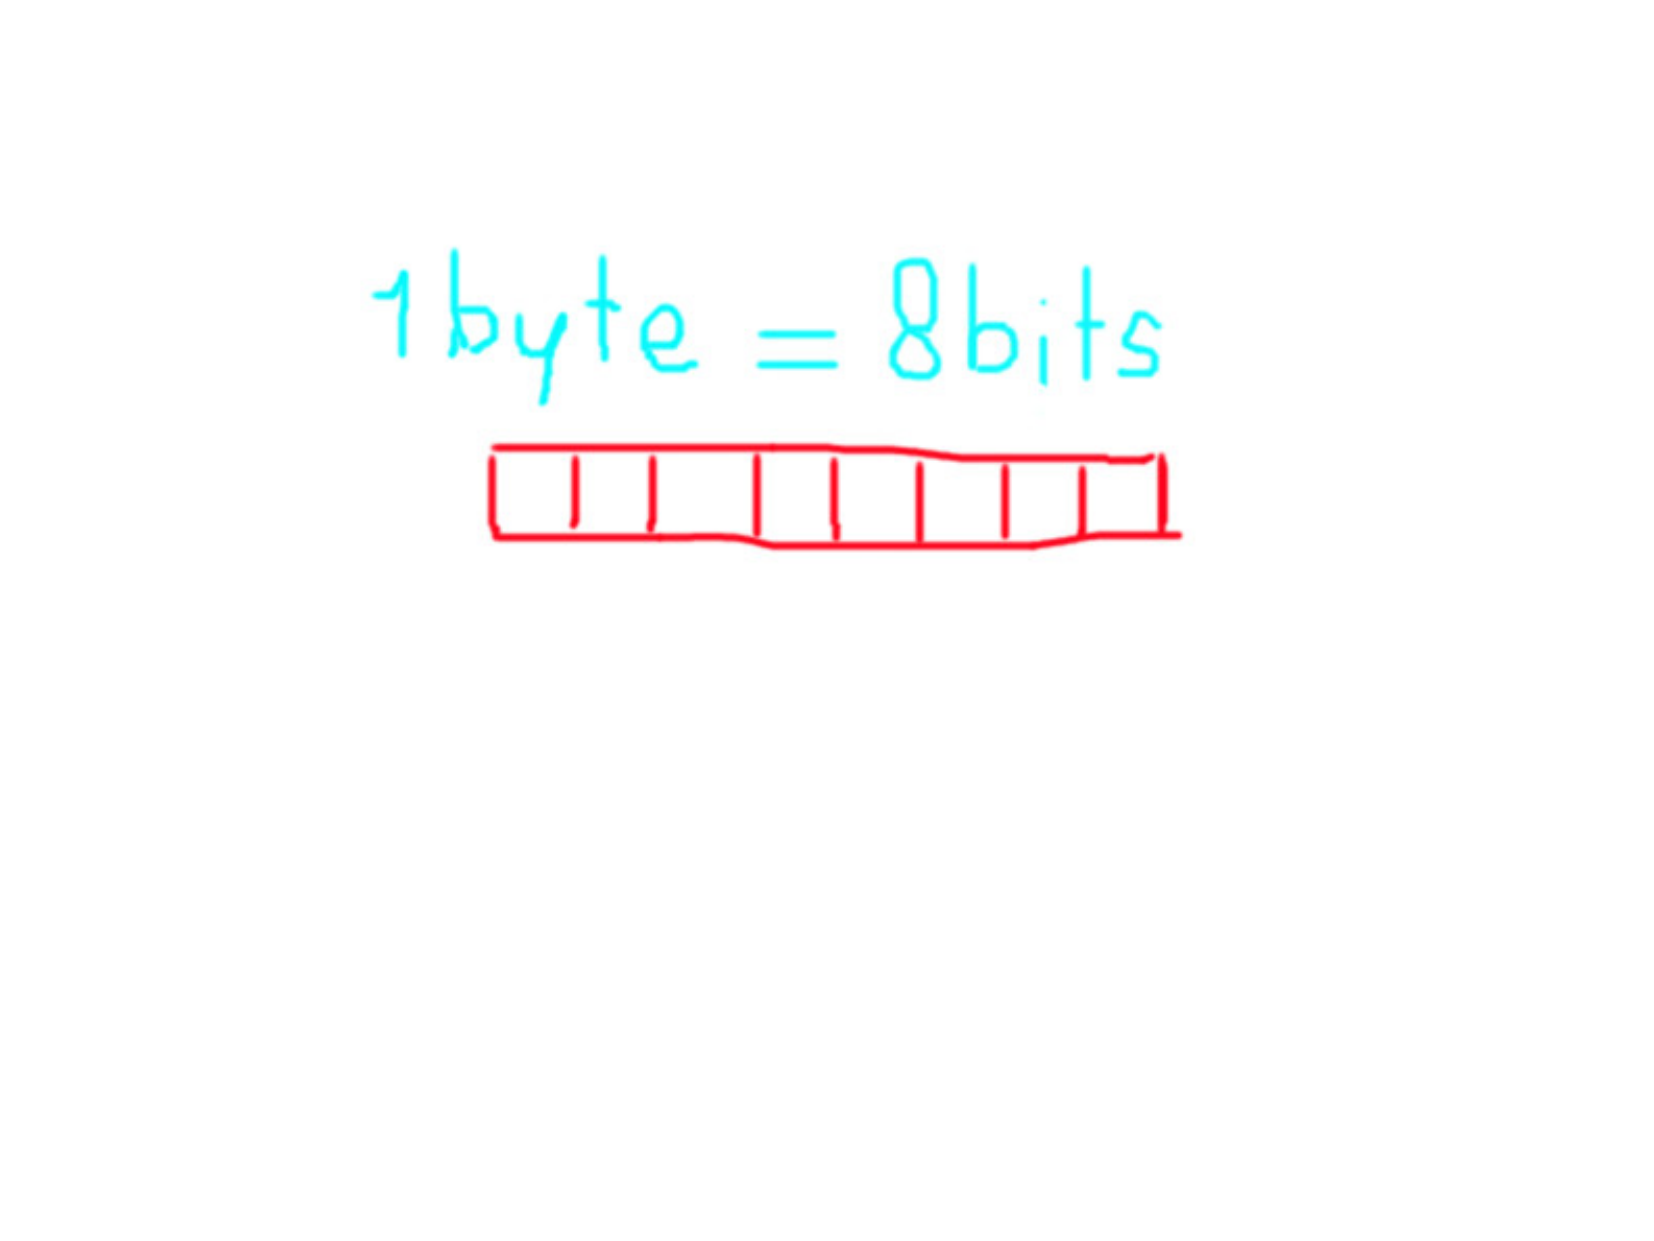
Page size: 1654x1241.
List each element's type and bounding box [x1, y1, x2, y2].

picture [211, 179, 1546, 1014]
